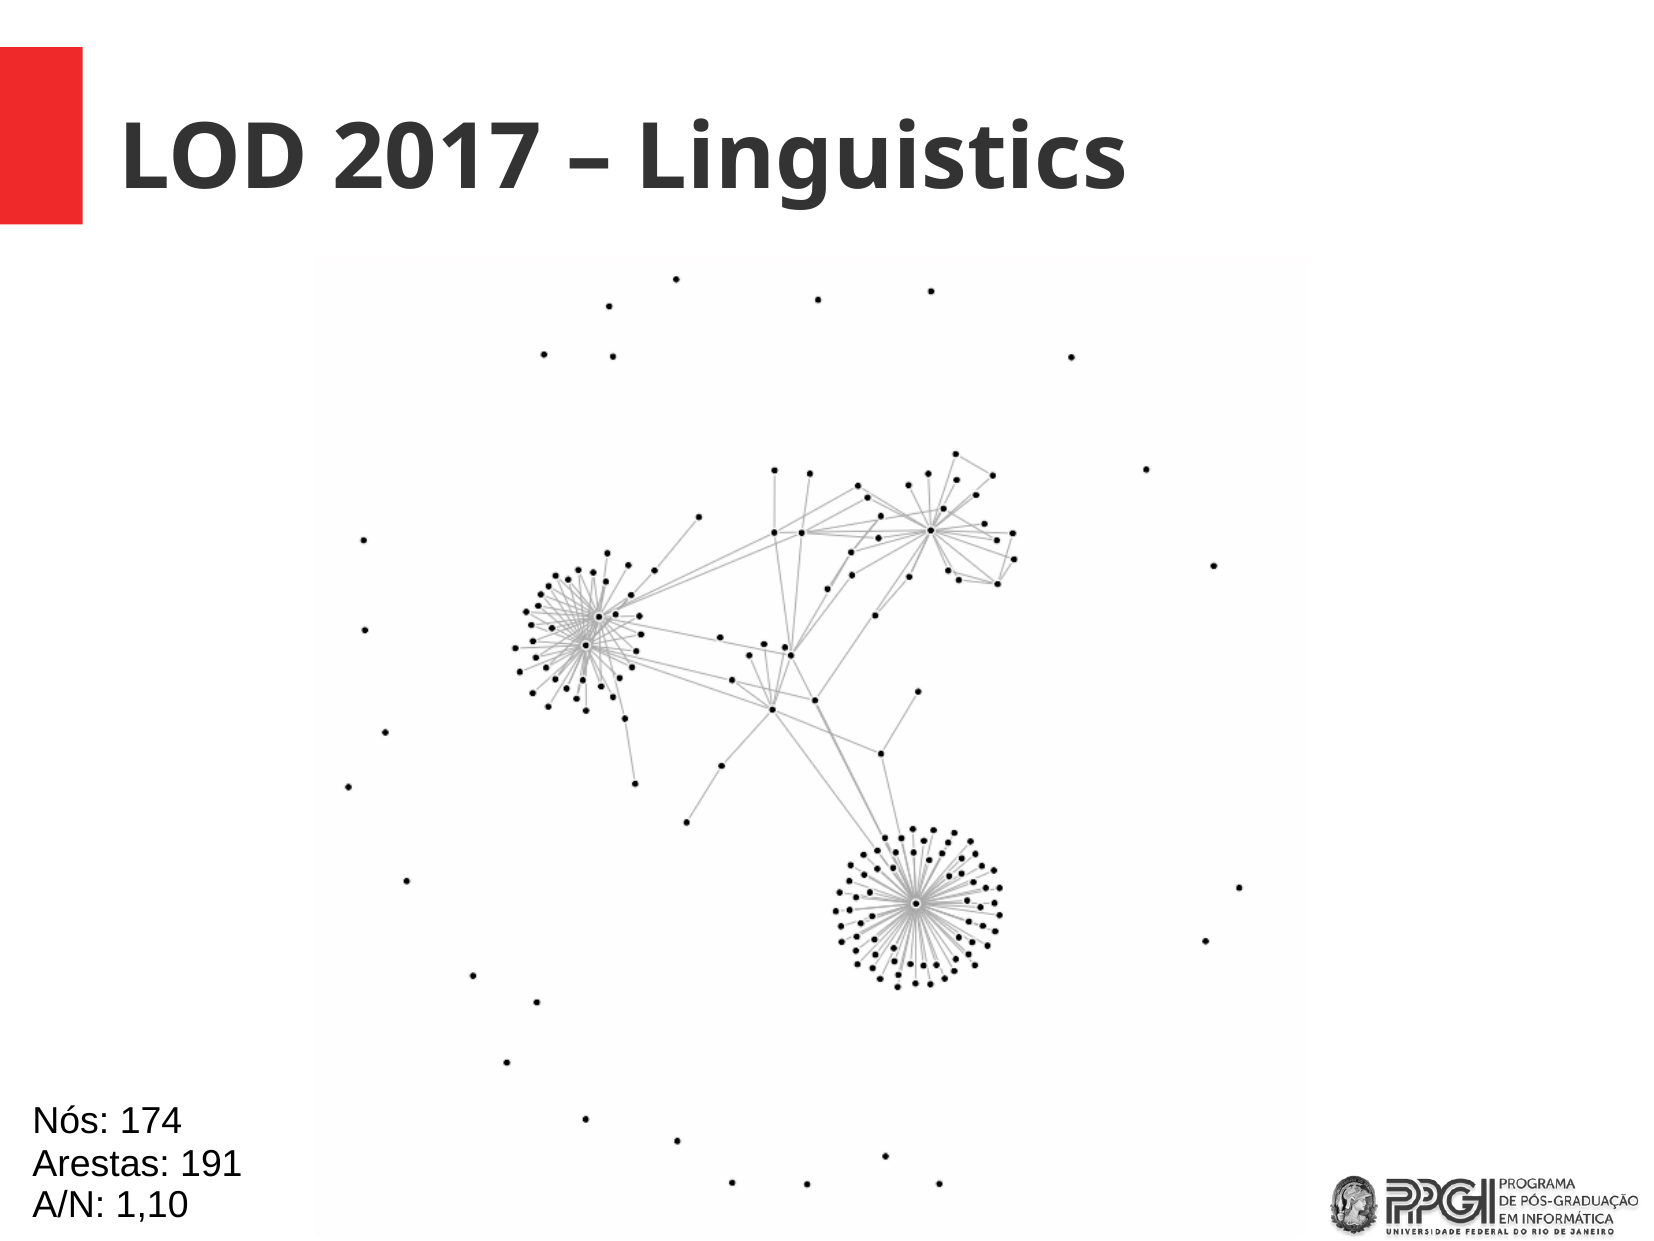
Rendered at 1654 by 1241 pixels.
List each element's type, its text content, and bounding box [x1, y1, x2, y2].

title LOD 2017 – Linguistics [118, 49, 1571, 257]
text_box Nós: 174 Arestas: 191 A/N: 1,10 [17, 1092, 258, 1232]
picture [315, 256, 1305, 1235]
